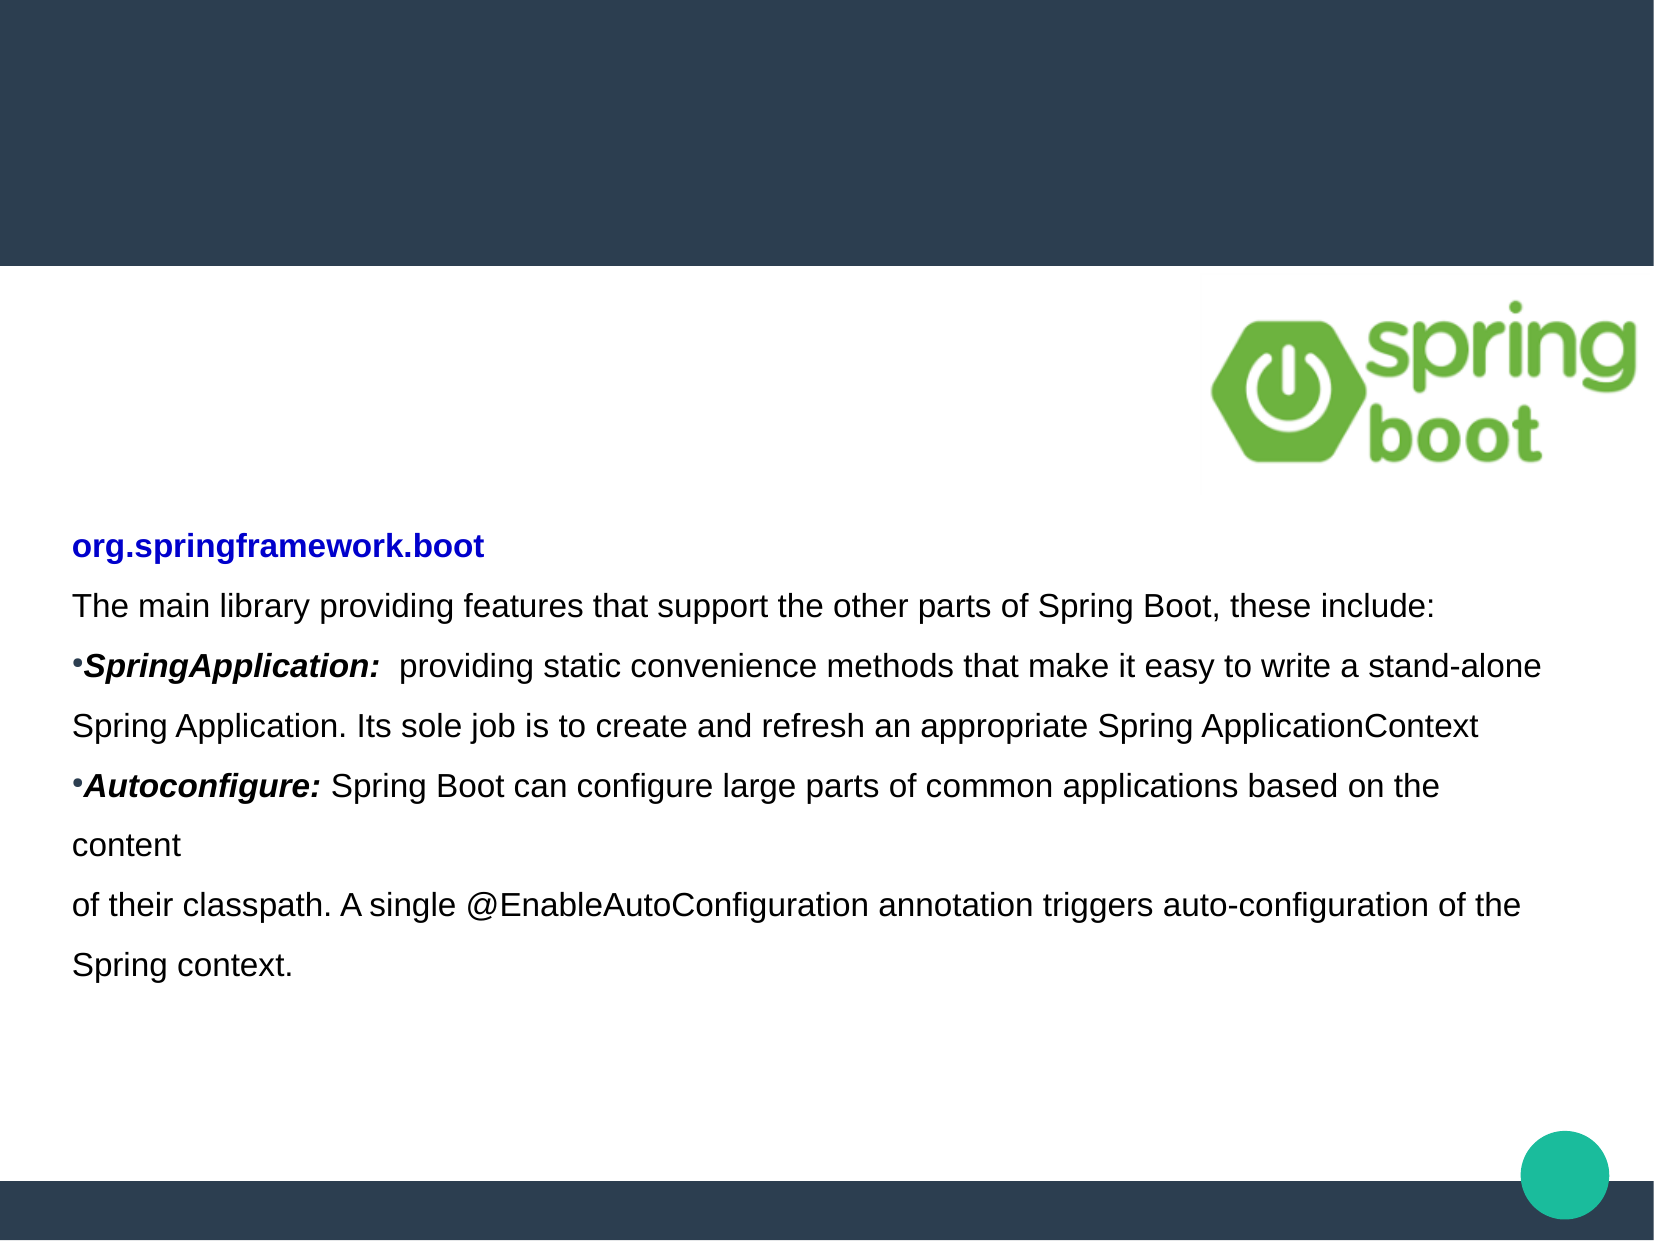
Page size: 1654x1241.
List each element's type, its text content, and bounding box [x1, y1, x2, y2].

list org.springframework.boot The main library providing features that support the other parts of Spring Boot, these include: SpringApplication: providing static convenience methods that make it easy to write a stand-alone Spring Application. Its sole job is to create and refresh an appropriate Spring ApplicationContext Autoconfigure: Spring Boot can configure large parts of common applications based on the content of their classpath. A single @EnableAutoConfiguration annotation triggers auto-configuration of the Spring context. [71, 465, 1561, 1185]
picture [1200, 273, 1650, 496]
